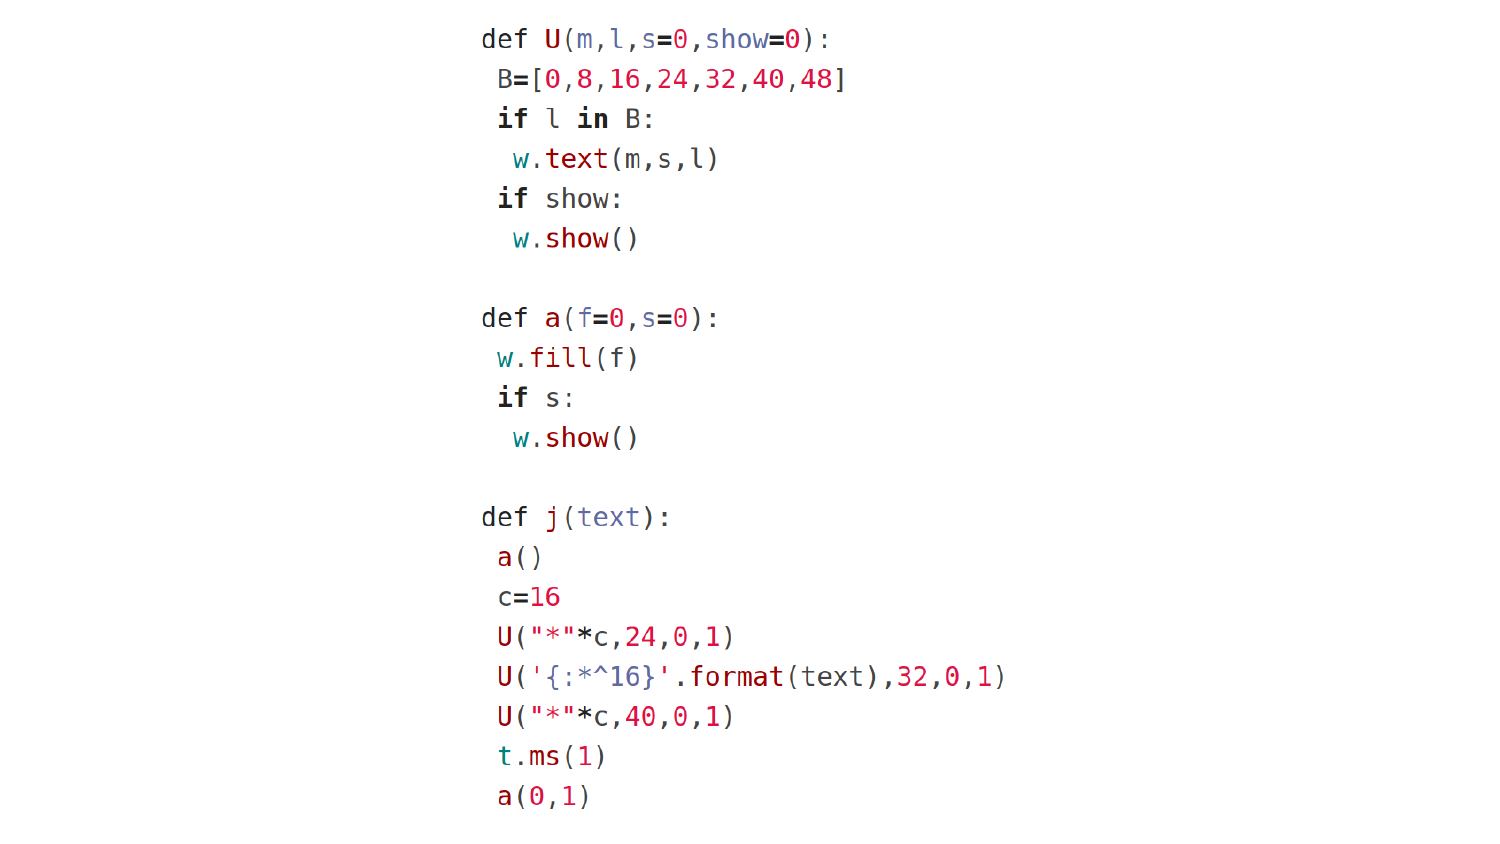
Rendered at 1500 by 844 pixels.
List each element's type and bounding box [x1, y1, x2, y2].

picture [476, 24, 1024, 819]
